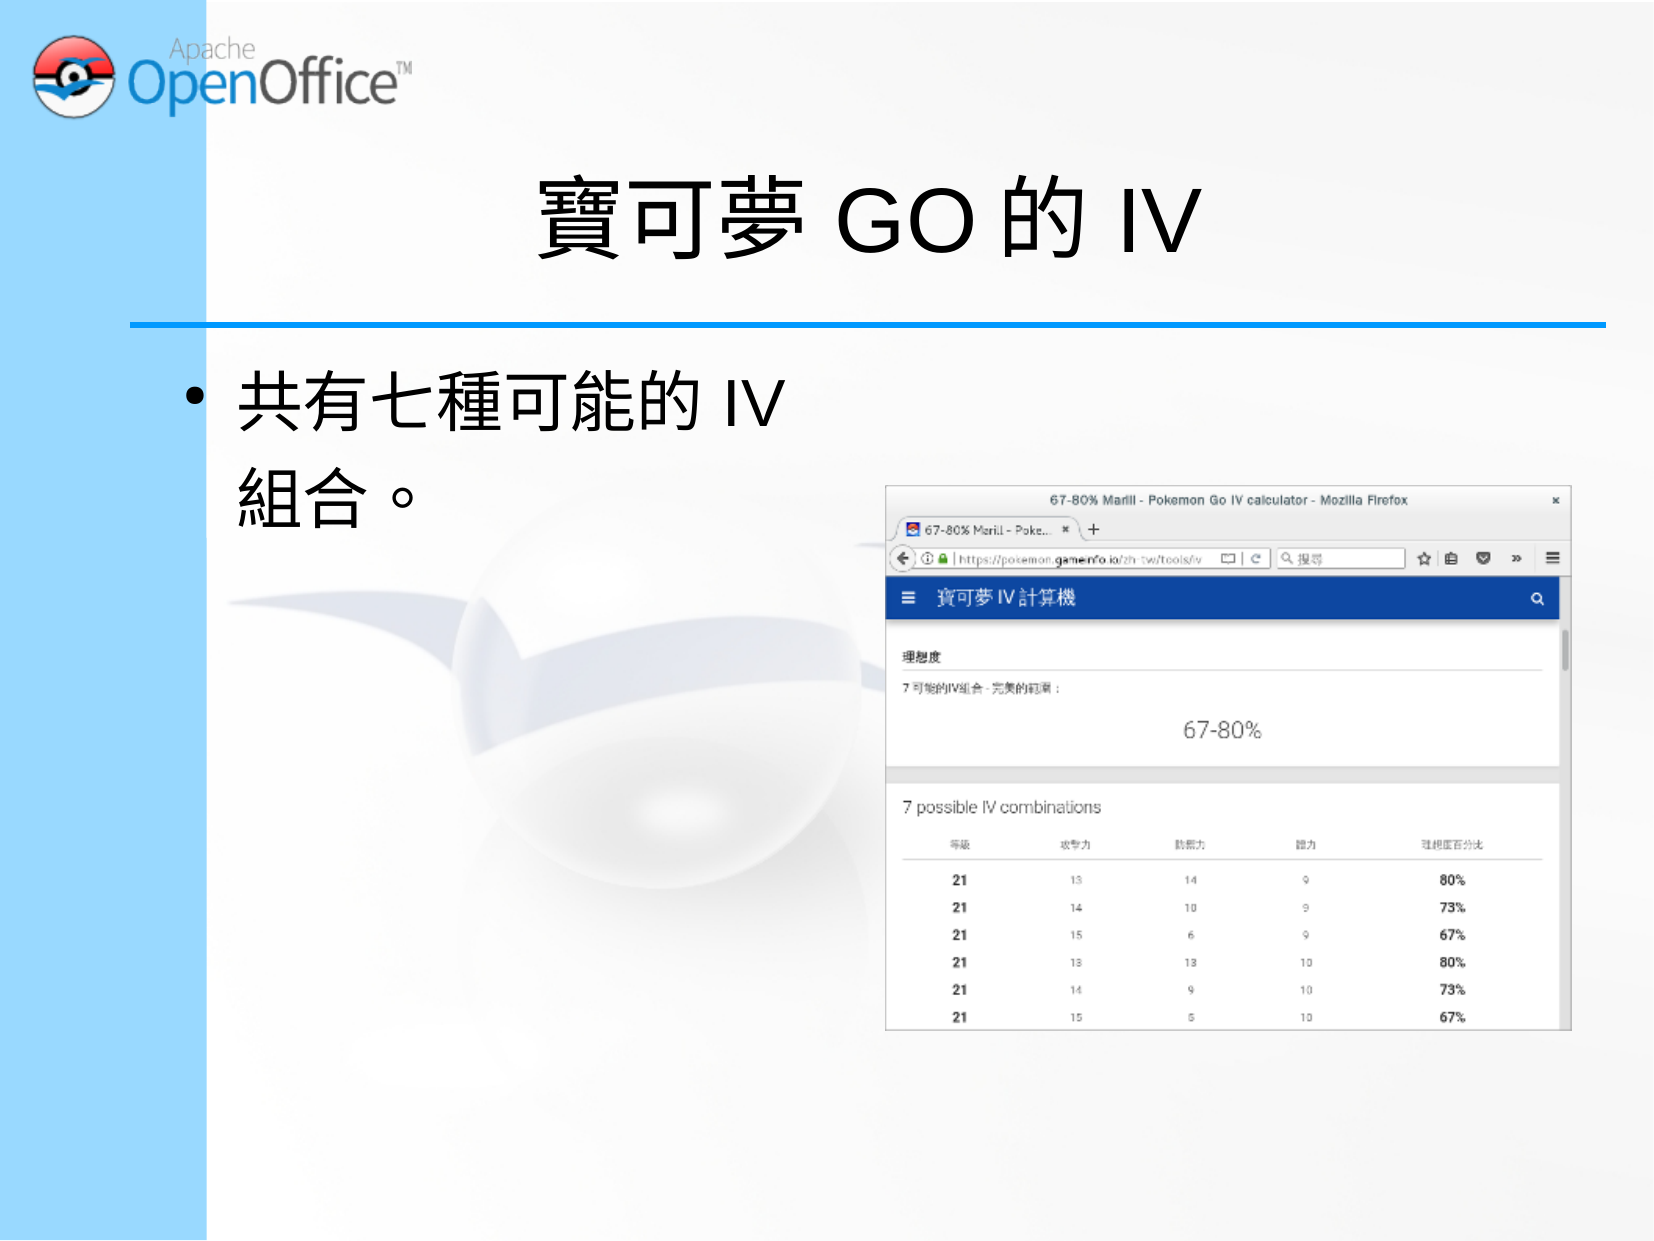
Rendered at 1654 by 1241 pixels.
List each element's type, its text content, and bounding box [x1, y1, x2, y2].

picture [31, 2, 1654, 1241]
list 共有七種可能的IV組合。 [165, 349, 852, 1168]
title 寶可夢GO的IV [165, 108, 1571, 316]
